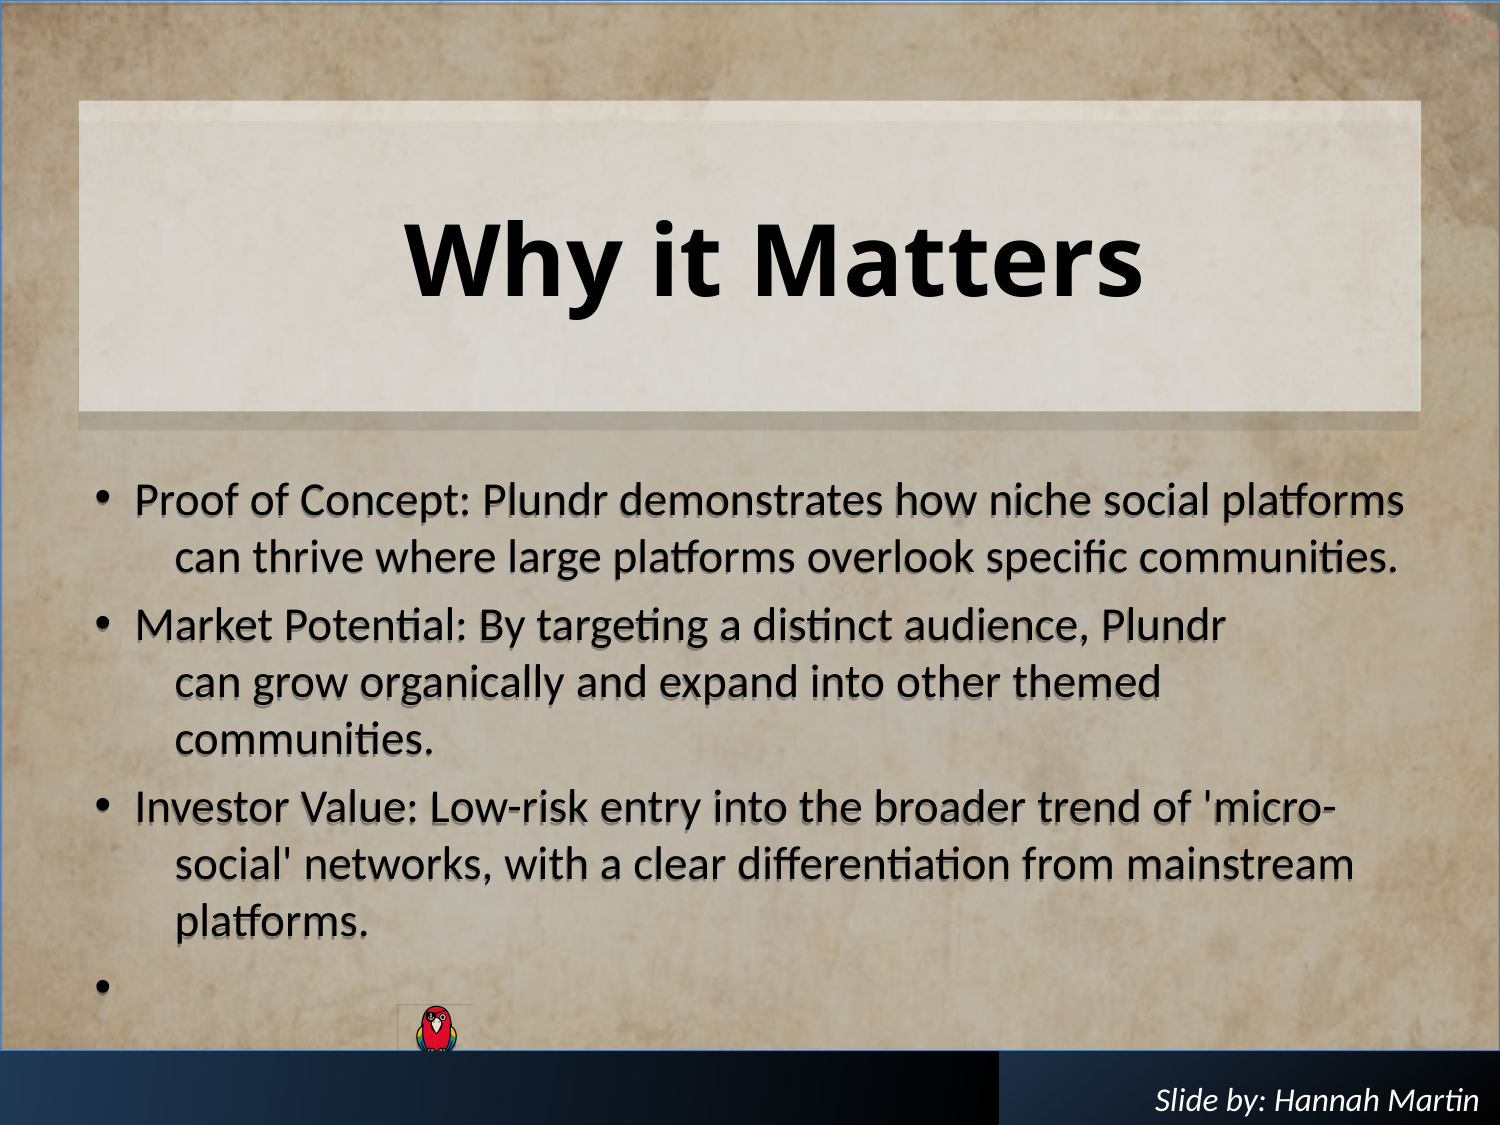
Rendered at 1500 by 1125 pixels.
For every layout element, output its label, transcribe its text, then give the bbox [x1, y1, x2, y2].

list Proof of Concept: Plundr demonstrates how niche social platforms can thrive where large platforms overlook specific communities. Market Potential: By targeting a distinct audience, Plundr can grow organically and expand into other themed communities. Investor Value: Low-risk entry into the broader trend of 'micro-social' networks, with a clear differentiation from mainstream platforms. [79, 460, 1422, 980]
text_box [0, 1051, 1500, 1125]
text_box Slide by: Hannah Martin [1140, 1070, 1500, 1125]
picture [397, 1000, 476, 1051]
text_box Why it Matters [313, 162, 1236, 350]
text_box [0, 0, 1499, 1050]
